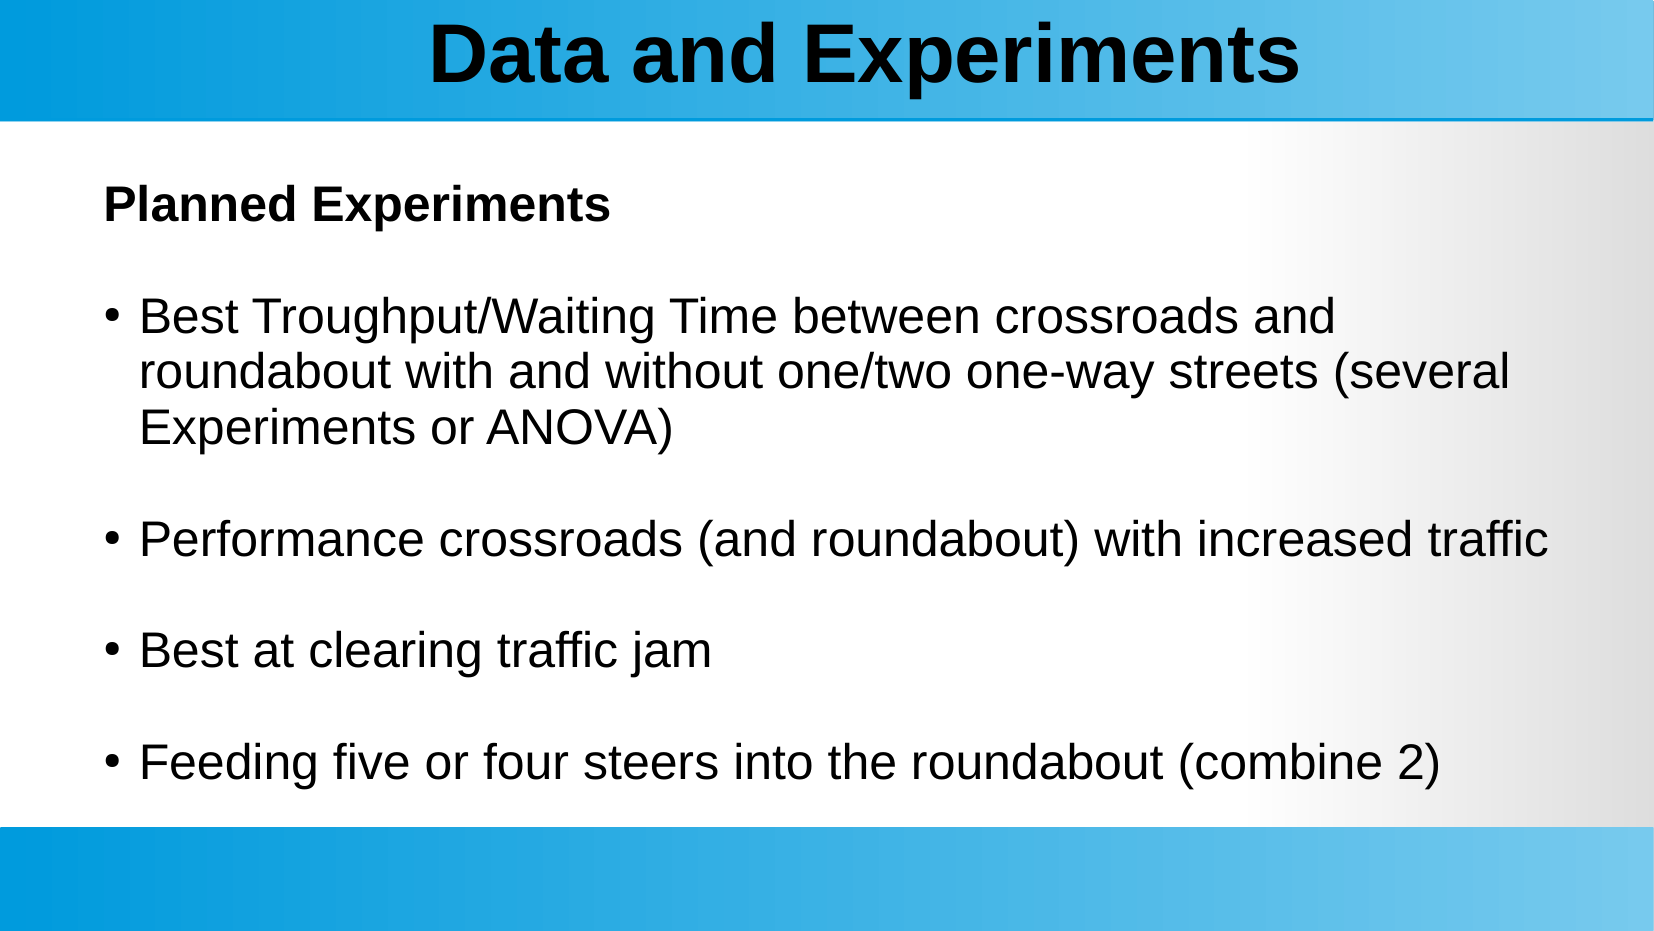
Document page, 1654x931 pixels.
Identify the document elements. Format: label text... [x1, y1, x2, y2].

text_box Data and Experiments [413, 0, 1654, 294]
text_box Planned Experiments Best Troughput/Waiting Time between crossroads and roundabout with and without one/two one-way streets (several Experiments or ANOVA) Performance crossroads (and roundabout) with increased traffic Best at clearing traffic jam Feeding five or four steers into the roundabout (combine 2) [88, 169, 1565, 798]
